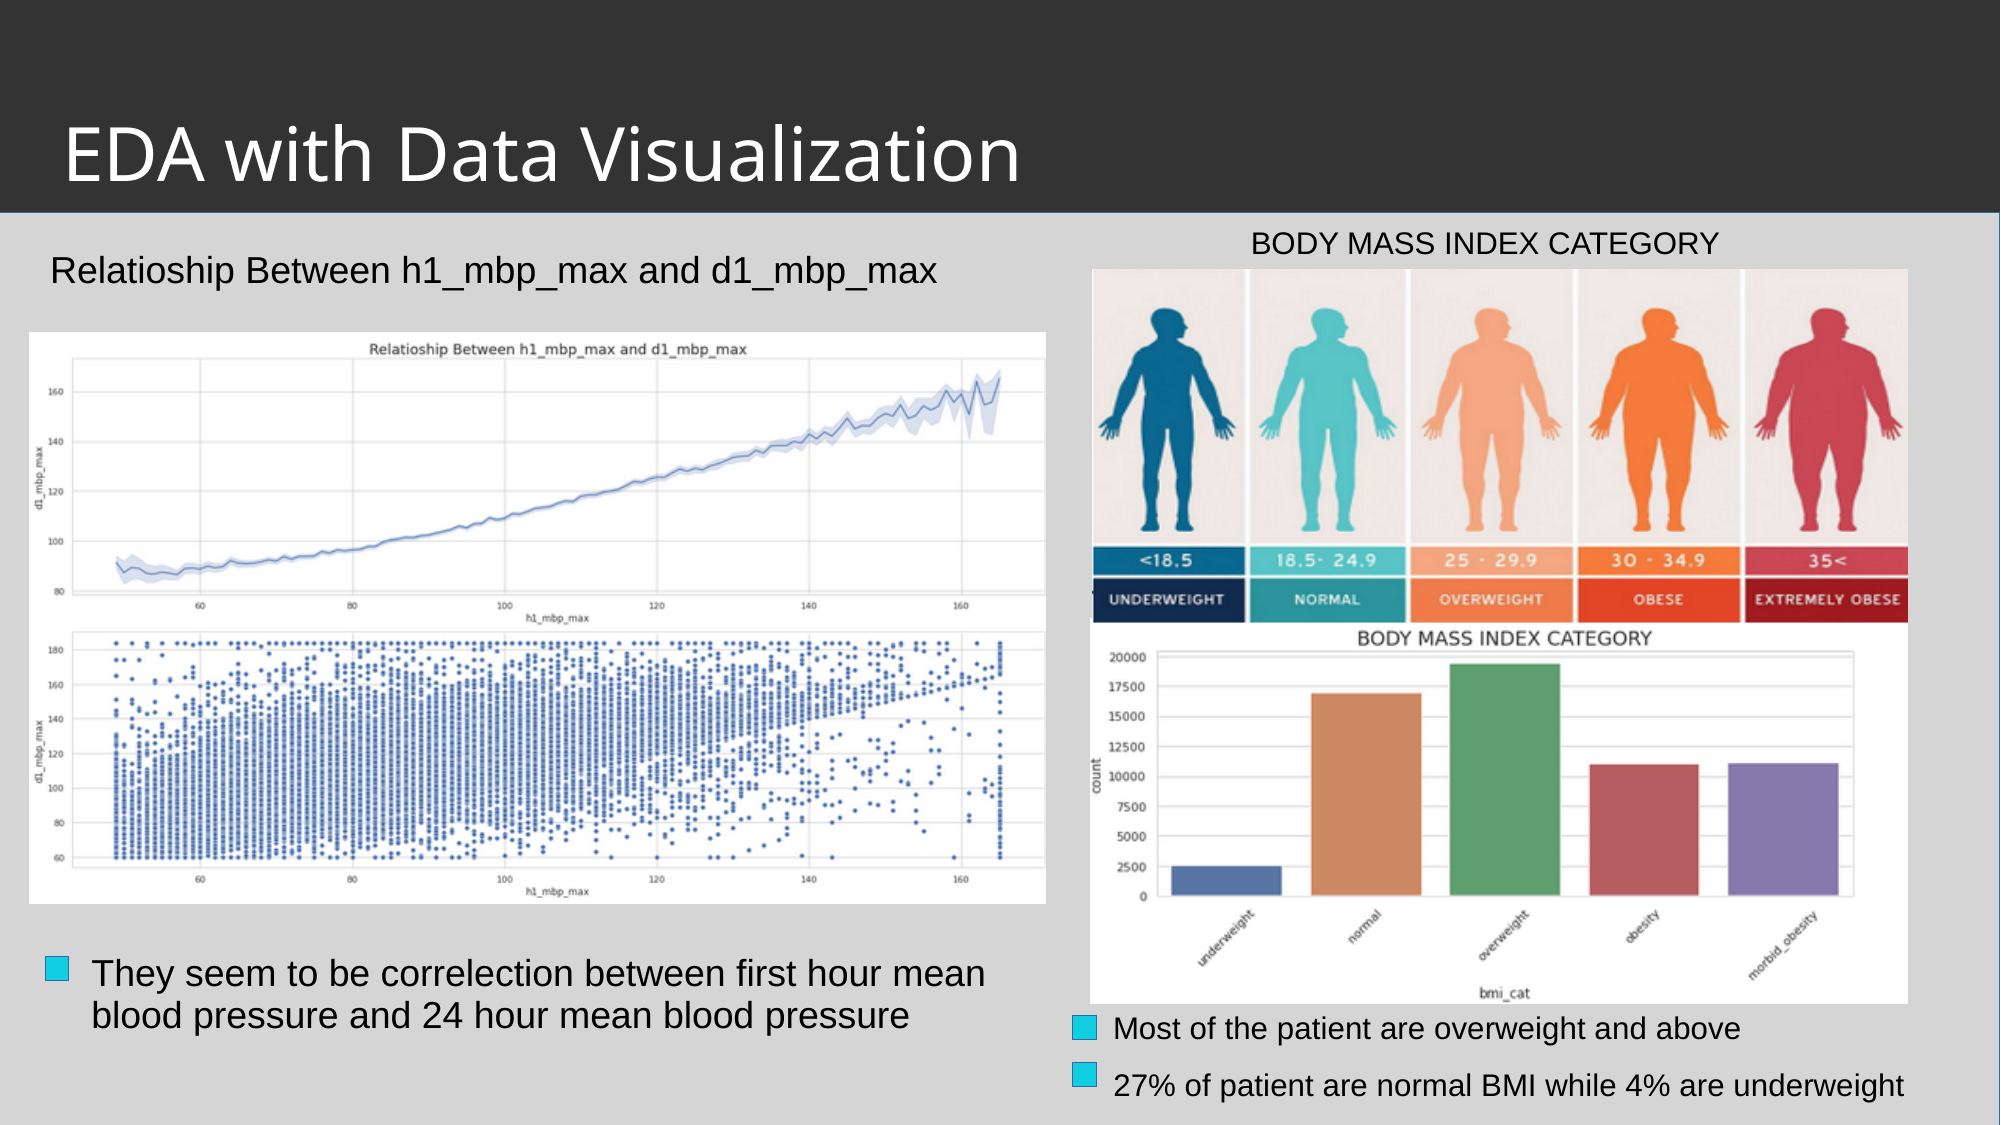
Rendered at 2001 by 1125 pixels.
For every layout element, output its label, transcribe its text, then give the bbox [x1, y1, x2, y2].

text_box [0, 0, 2000, 1125]
text_box BODY MASS INDEX CATEGORY [1236, 218, 1831, 269]
text_box EDA with Data Visualization [47, 93, 1229, 213]
picture [29, 332, 1046, 904]
text_box They seem to be correlection between first hour mean blood pressure and 24 hour mean blood pressure [76, 944, 1081, 1044]
text_box Most of the patient are overweight and above [1098, 1003, 1800, 1060]
text_box Relatioship Between h1_mbp_max and d1_mbp_max [35, 242, 1004, 299]
picture [1090, 269, 1908, 1004]
text_box 27% of patient are normal BMI while 4% are underweight [1098, 1060, 2000, 1125]
